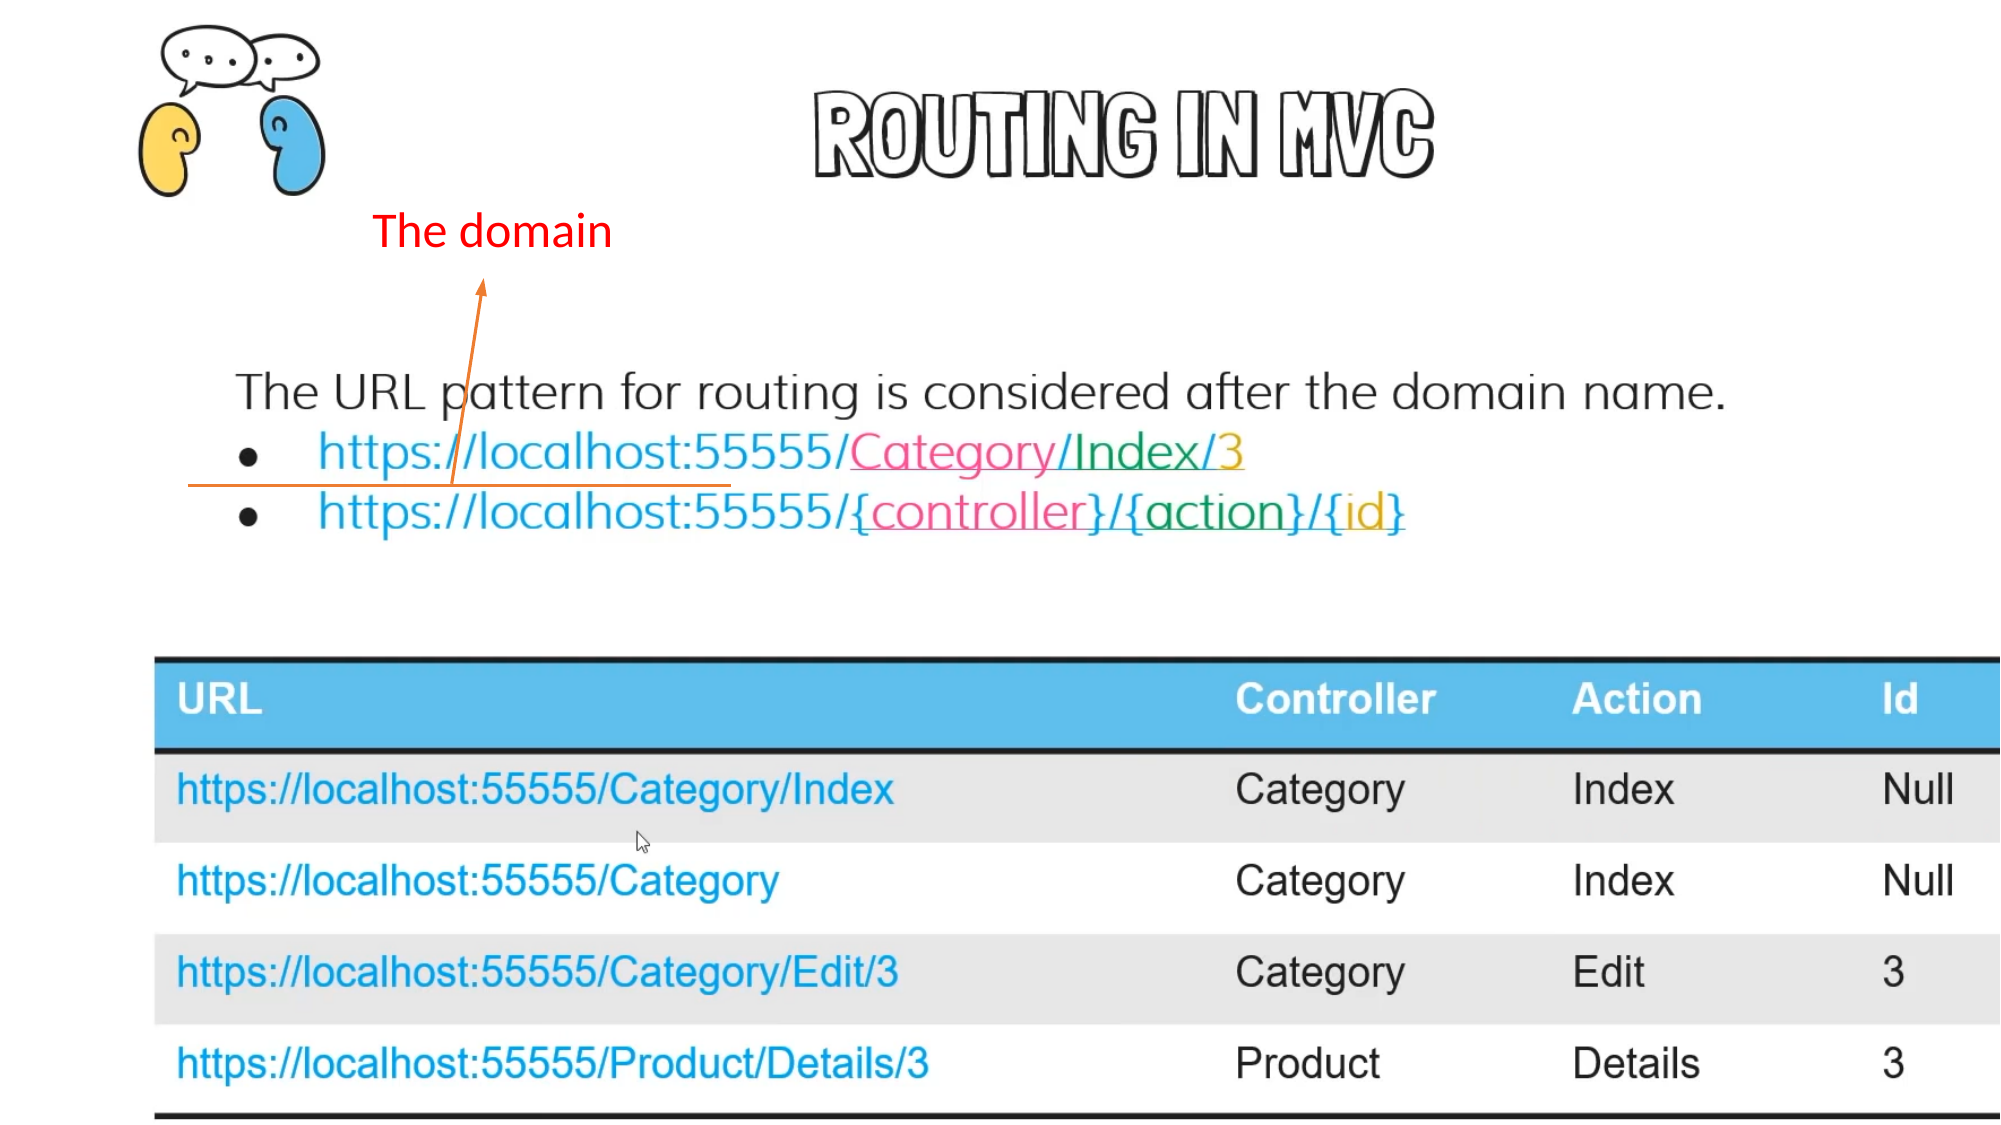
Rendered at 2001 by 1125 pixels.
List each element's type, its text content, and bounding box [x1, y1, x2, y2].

text_box The domain [357, 190, 631, 267]
picture [106, 5, 2000, 1125]
